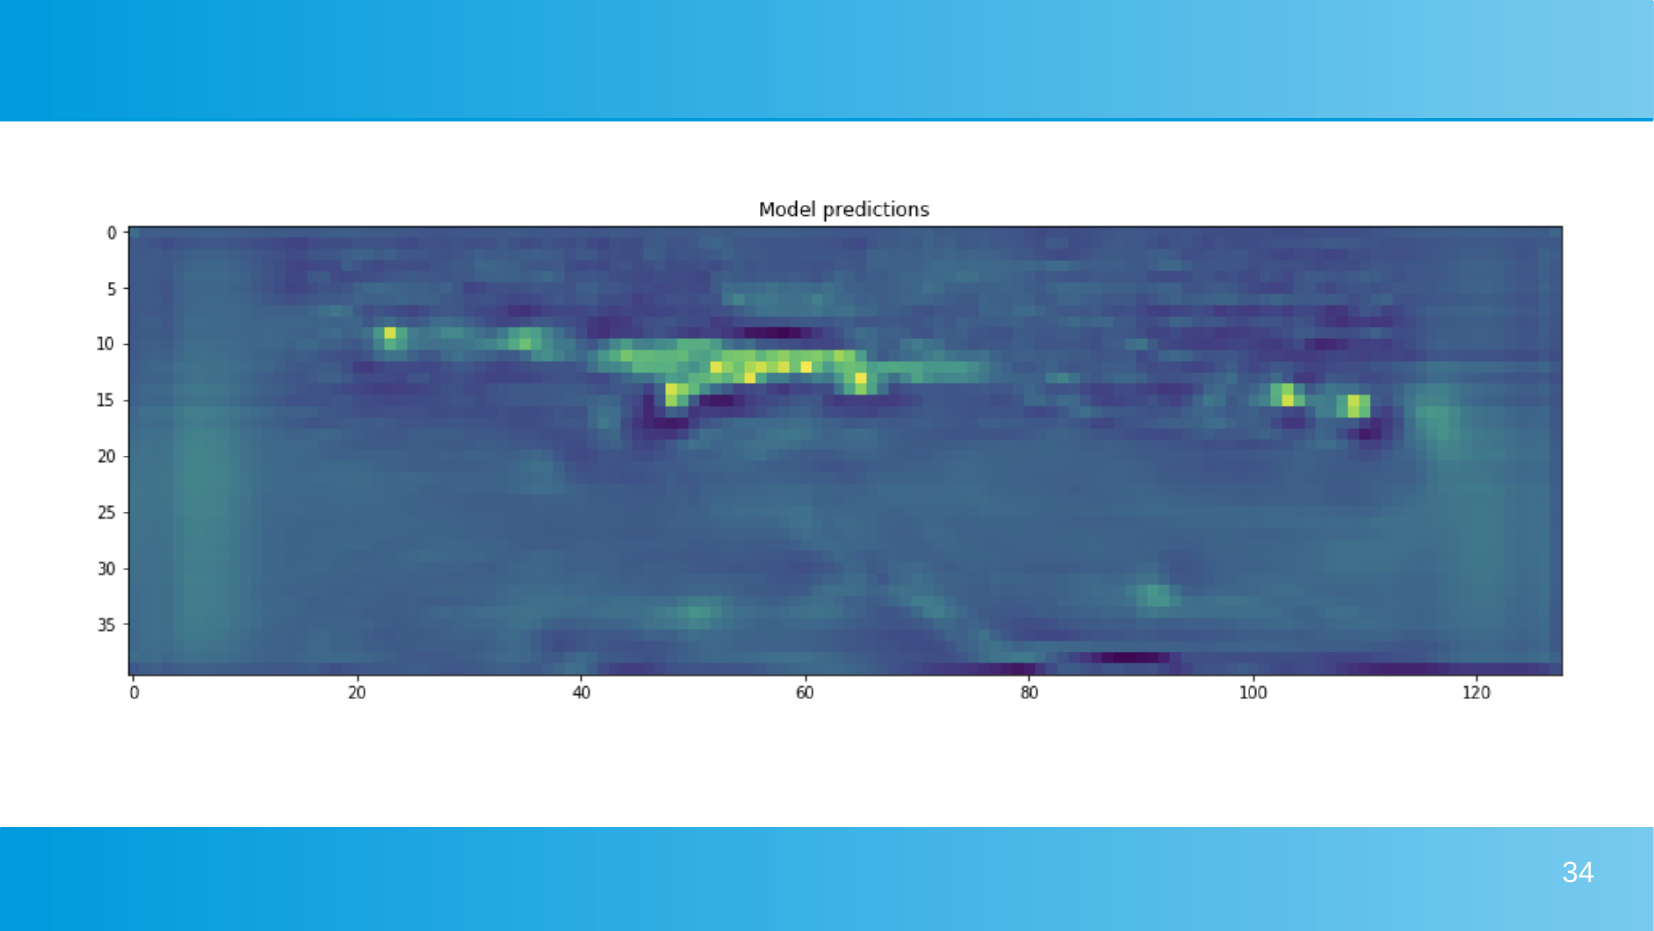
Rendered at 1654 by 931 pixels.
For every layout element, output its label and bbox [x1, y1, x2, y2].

picture [84, 187, 1576, 737]
